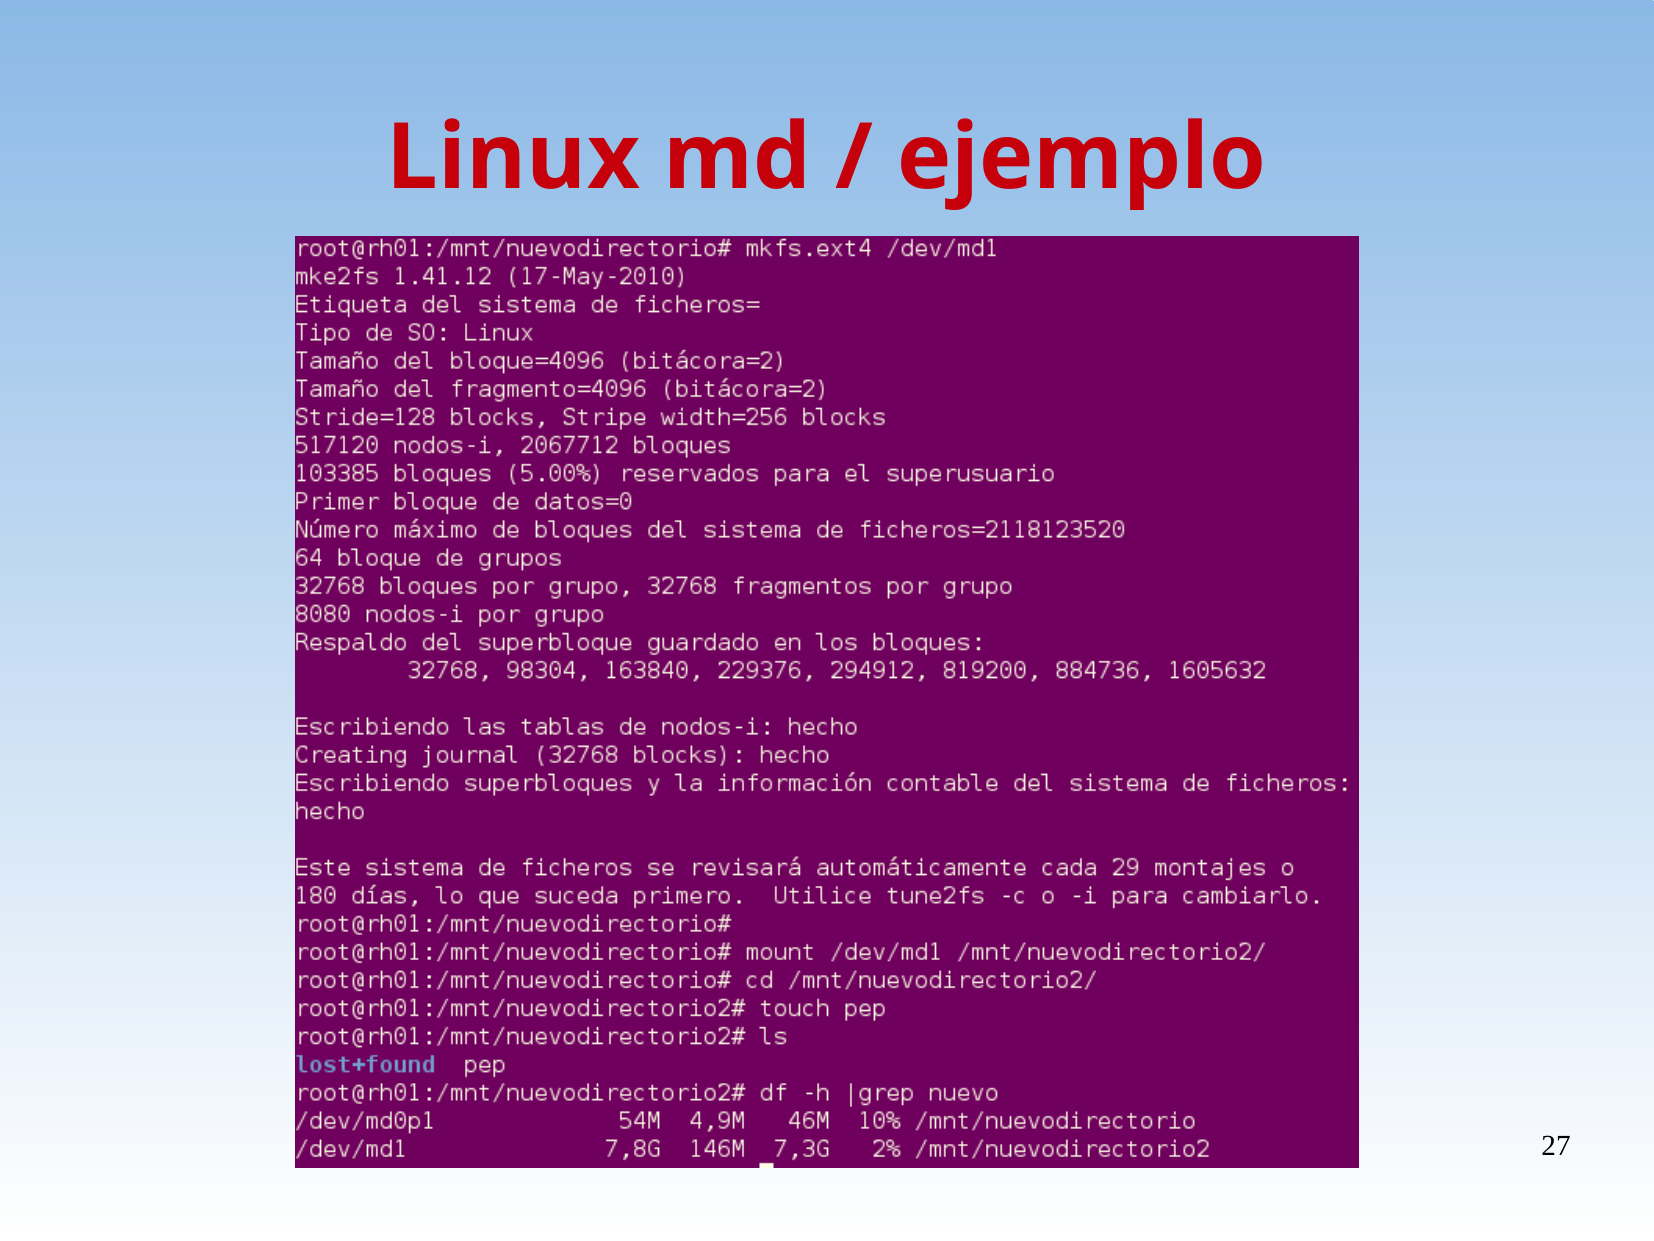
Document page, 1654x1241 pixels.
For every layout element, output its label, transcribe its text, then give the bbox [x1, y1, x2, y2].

picture [295, 236, 1359, 1168]
title Linux md / ejemplo [82, 49, 1571, 257]
